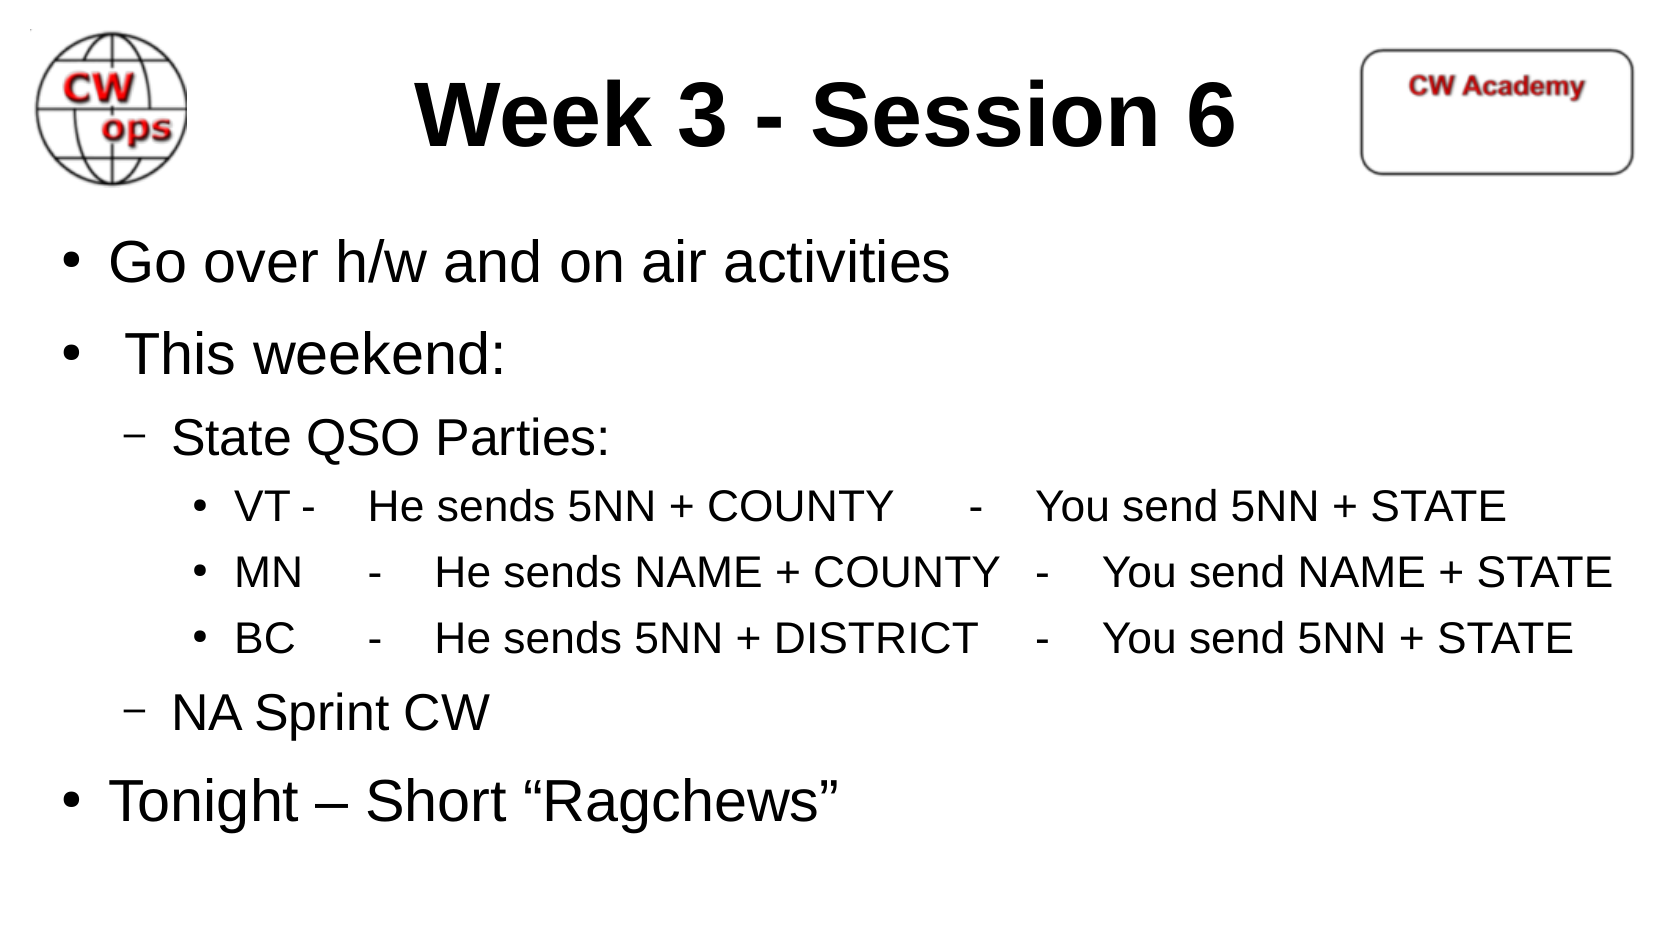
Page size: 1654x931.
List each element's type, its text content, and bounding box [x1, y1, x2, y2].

list Go over h/w and on air activities This weekend: State QSO Parties: VT - He sends 5NN + COUNTY - You send 5NN + STATE MN - He sends NAME + COUNTY - You send NAME + STATE BC - He sends 5NN + DISTRICT - You send 5NN + STATE NA Sprint CW Tonight – Short “Ragchews” [45, 228, 1636, 858]
picture [30, 29, 187, 194]
picture [1571, 37, 1640, 186]
title Week 3 - Session 6 [82, 37, 1571, 193]
